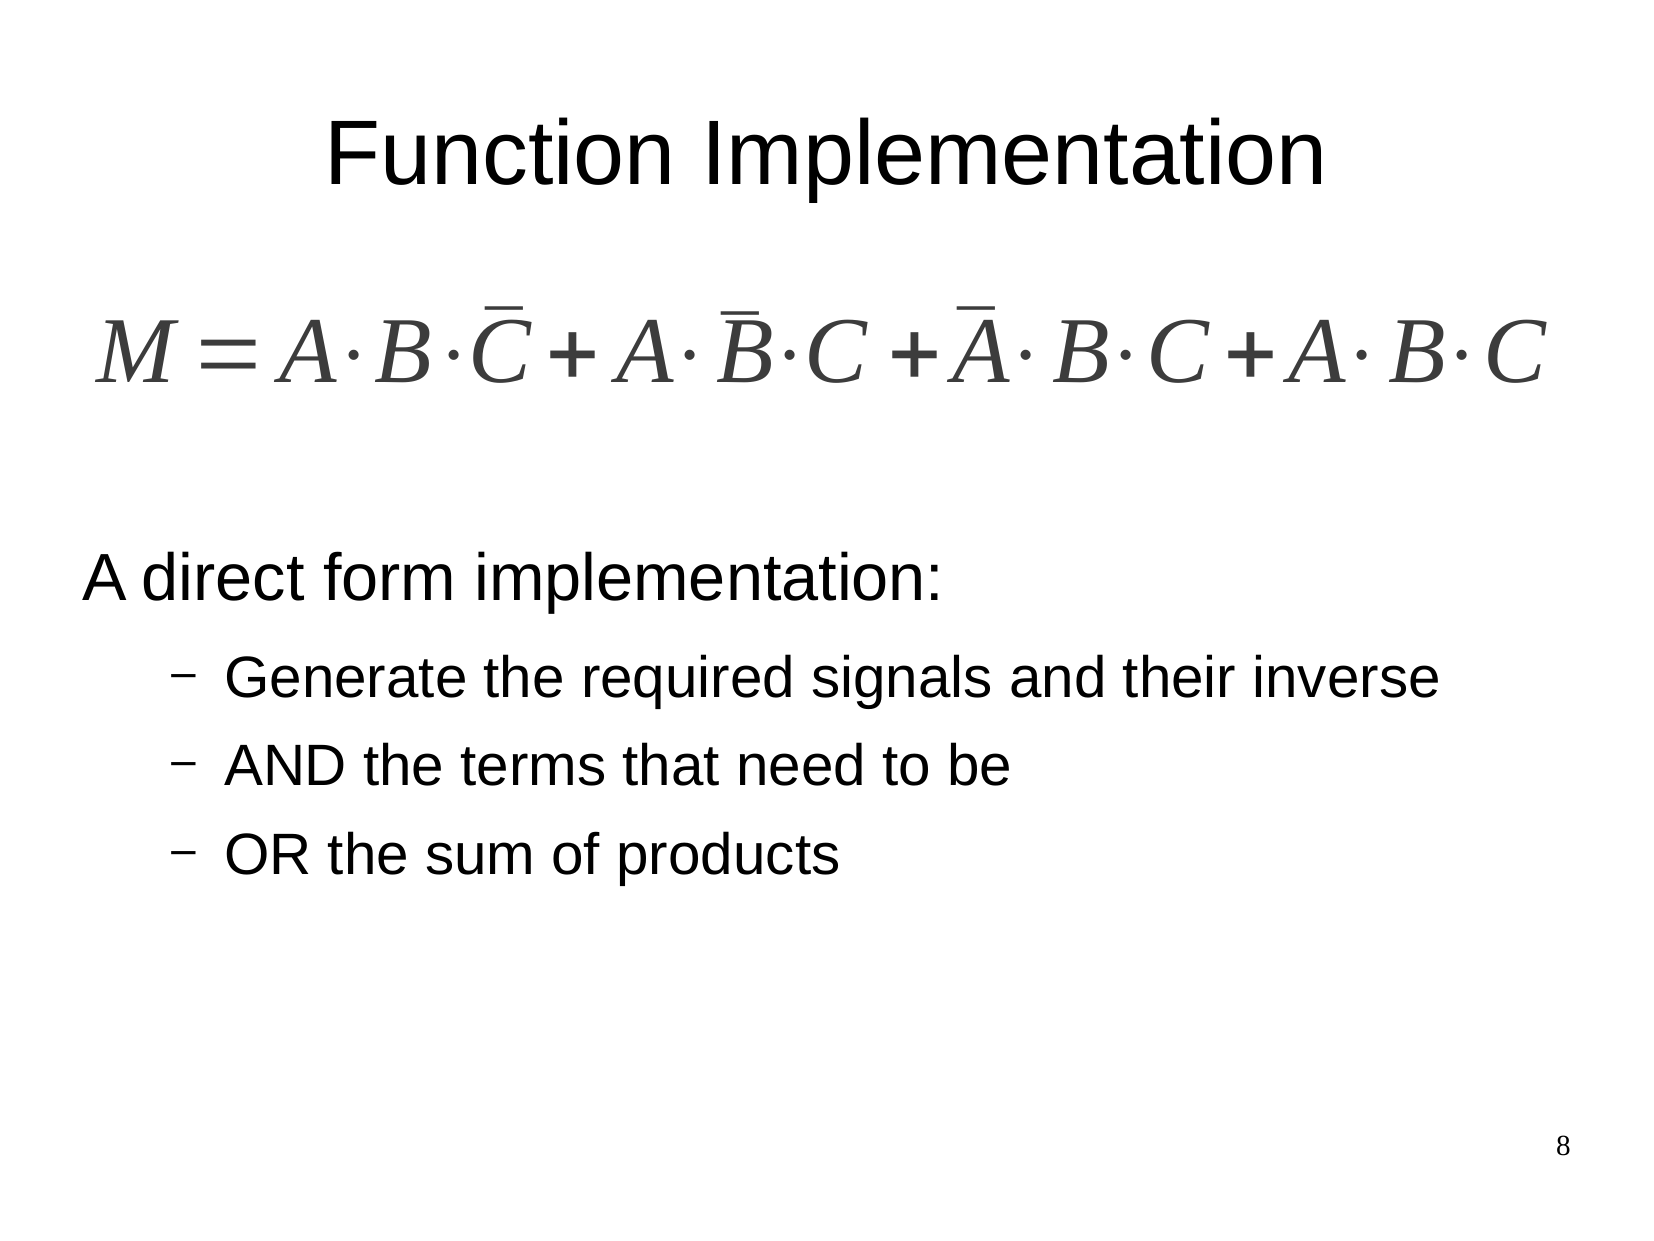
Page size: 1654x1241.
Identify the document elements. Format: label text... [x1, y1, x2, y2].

chart [67, 300, 1576, 406]
title Function Implementation [82, 49, 1571, 257]
list A direct form implementation: Generate the required signals and their inverse AND the terms that need to be OR the sum of products [82, 406, 1538, 1051]
